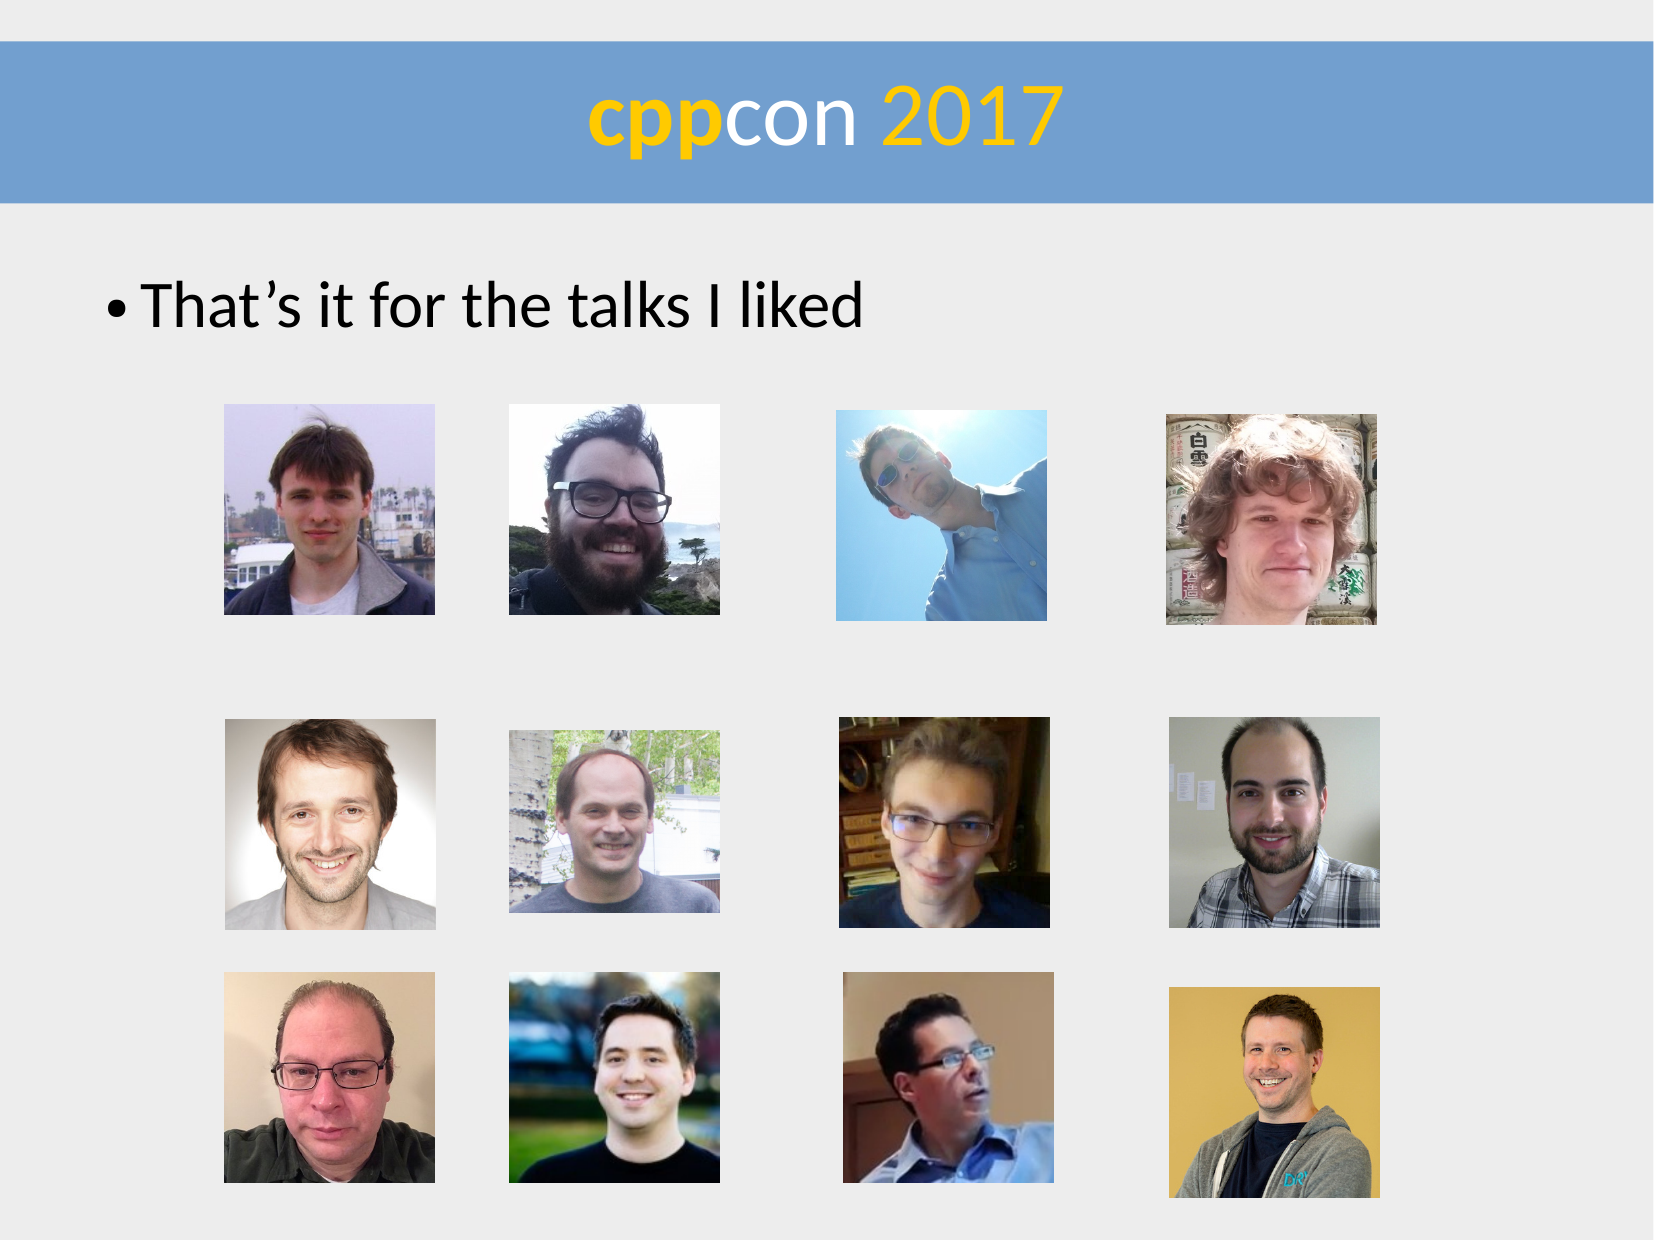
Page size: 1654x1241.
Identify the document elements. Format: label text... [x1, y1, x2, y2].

text_box That’s it for the talks I liked [90, 270, 1546, 352]
picture [1166, 414, 1377, 625]
picture [224, 404, 435, 616]
picture [839, 717, 1050, 928]
picture [509, 730, 720, 913]
picture [509, 972, 720, 1183]
picture [1169, 717, 1380, 928]
title cppcon 2017 [0, 41, 1654, 204]
picture [843, 972, 1054, 1183]
picture [224, 972, 435, 1183]
picture [509, 404, 720, 616]
picture [225, 719, 436, 931]
picture [1169, 987, 1380, 1198]
picture [836, 410, 1047, 621]
